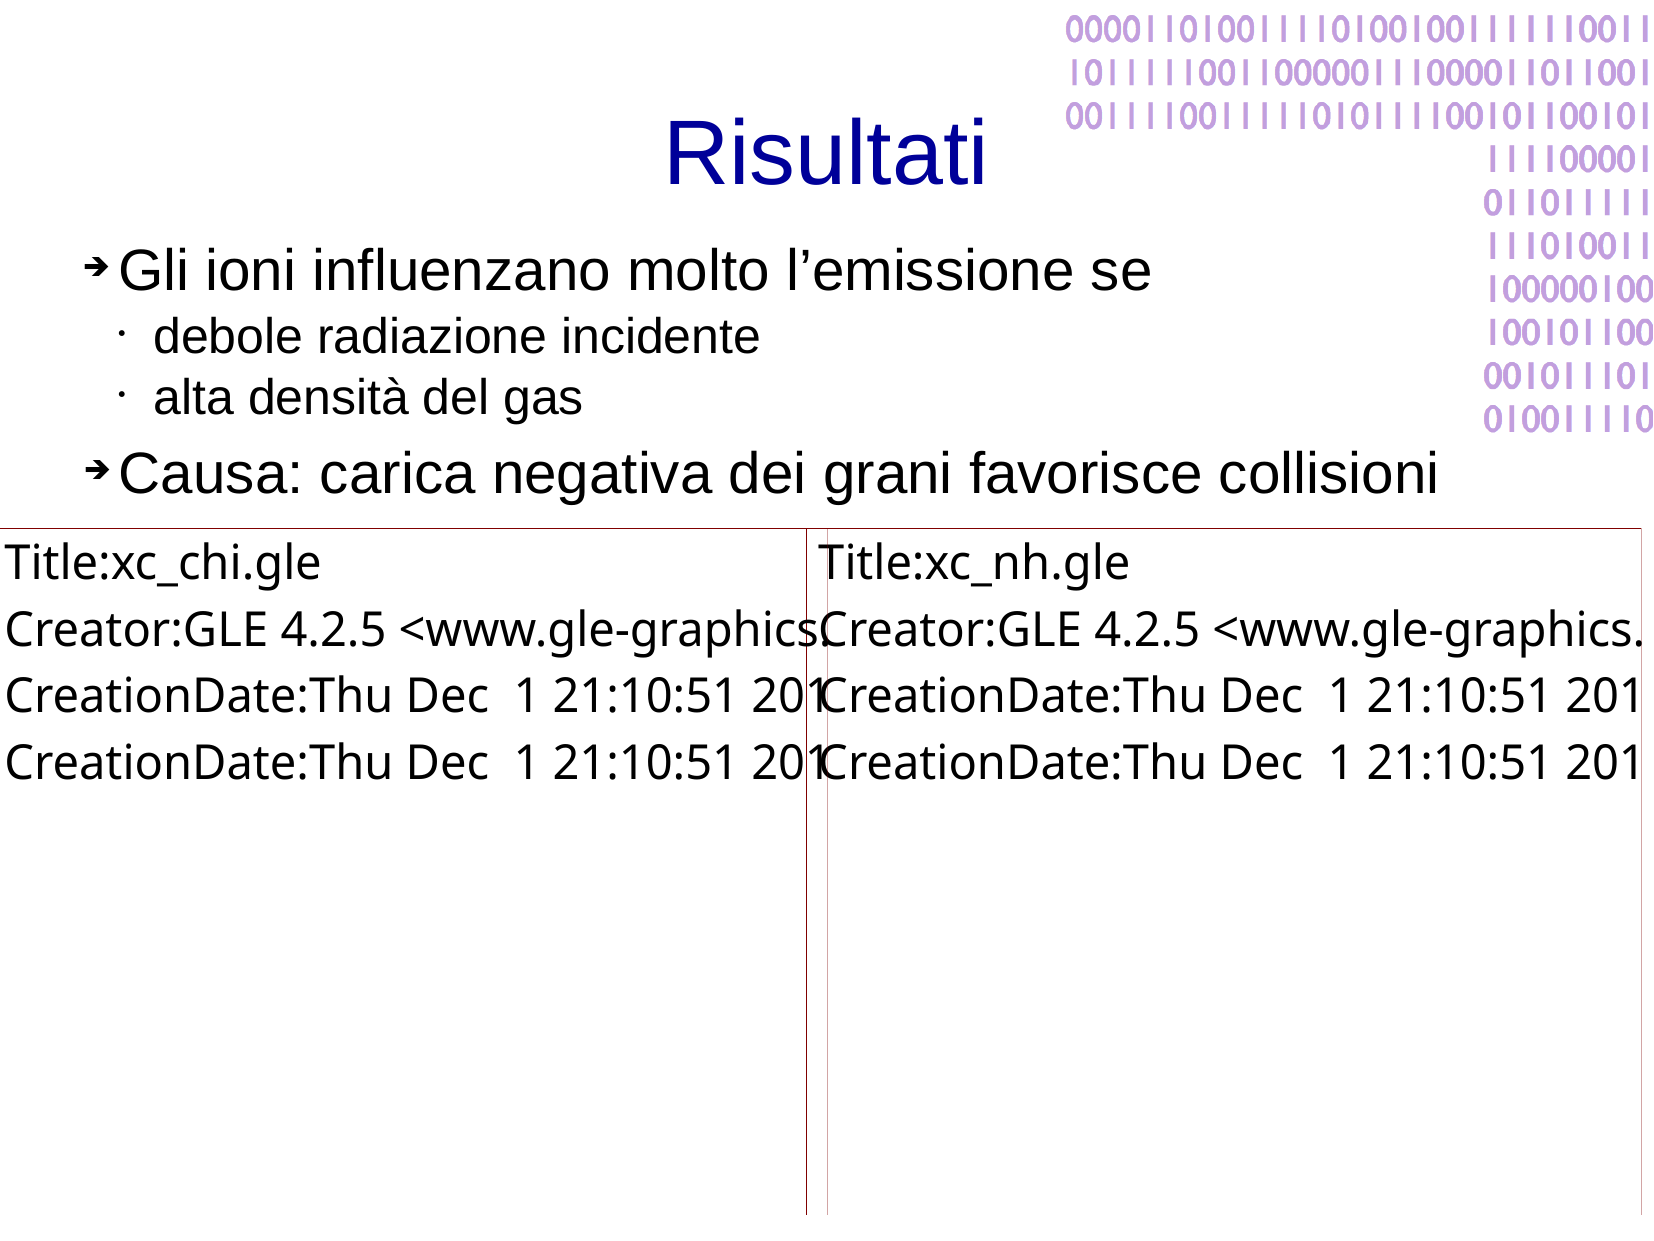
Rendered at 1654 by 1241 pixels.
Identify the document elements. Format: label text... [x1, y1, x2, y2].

text_box Causa: carica negativa dei grani favorisce collisioni [83, 441, 1621, 654]
picture [1012, 0, 1653, 513]
text_box Gli ioni influenzano molto l’emissione se debole radiazione incidente alta densità del gas [82, 237, 1012, 504]
chart [628, 655, 749, 718]
picture [0, 525, 1642, 1215]
title Risultati [82, 49, 1012, 237]
